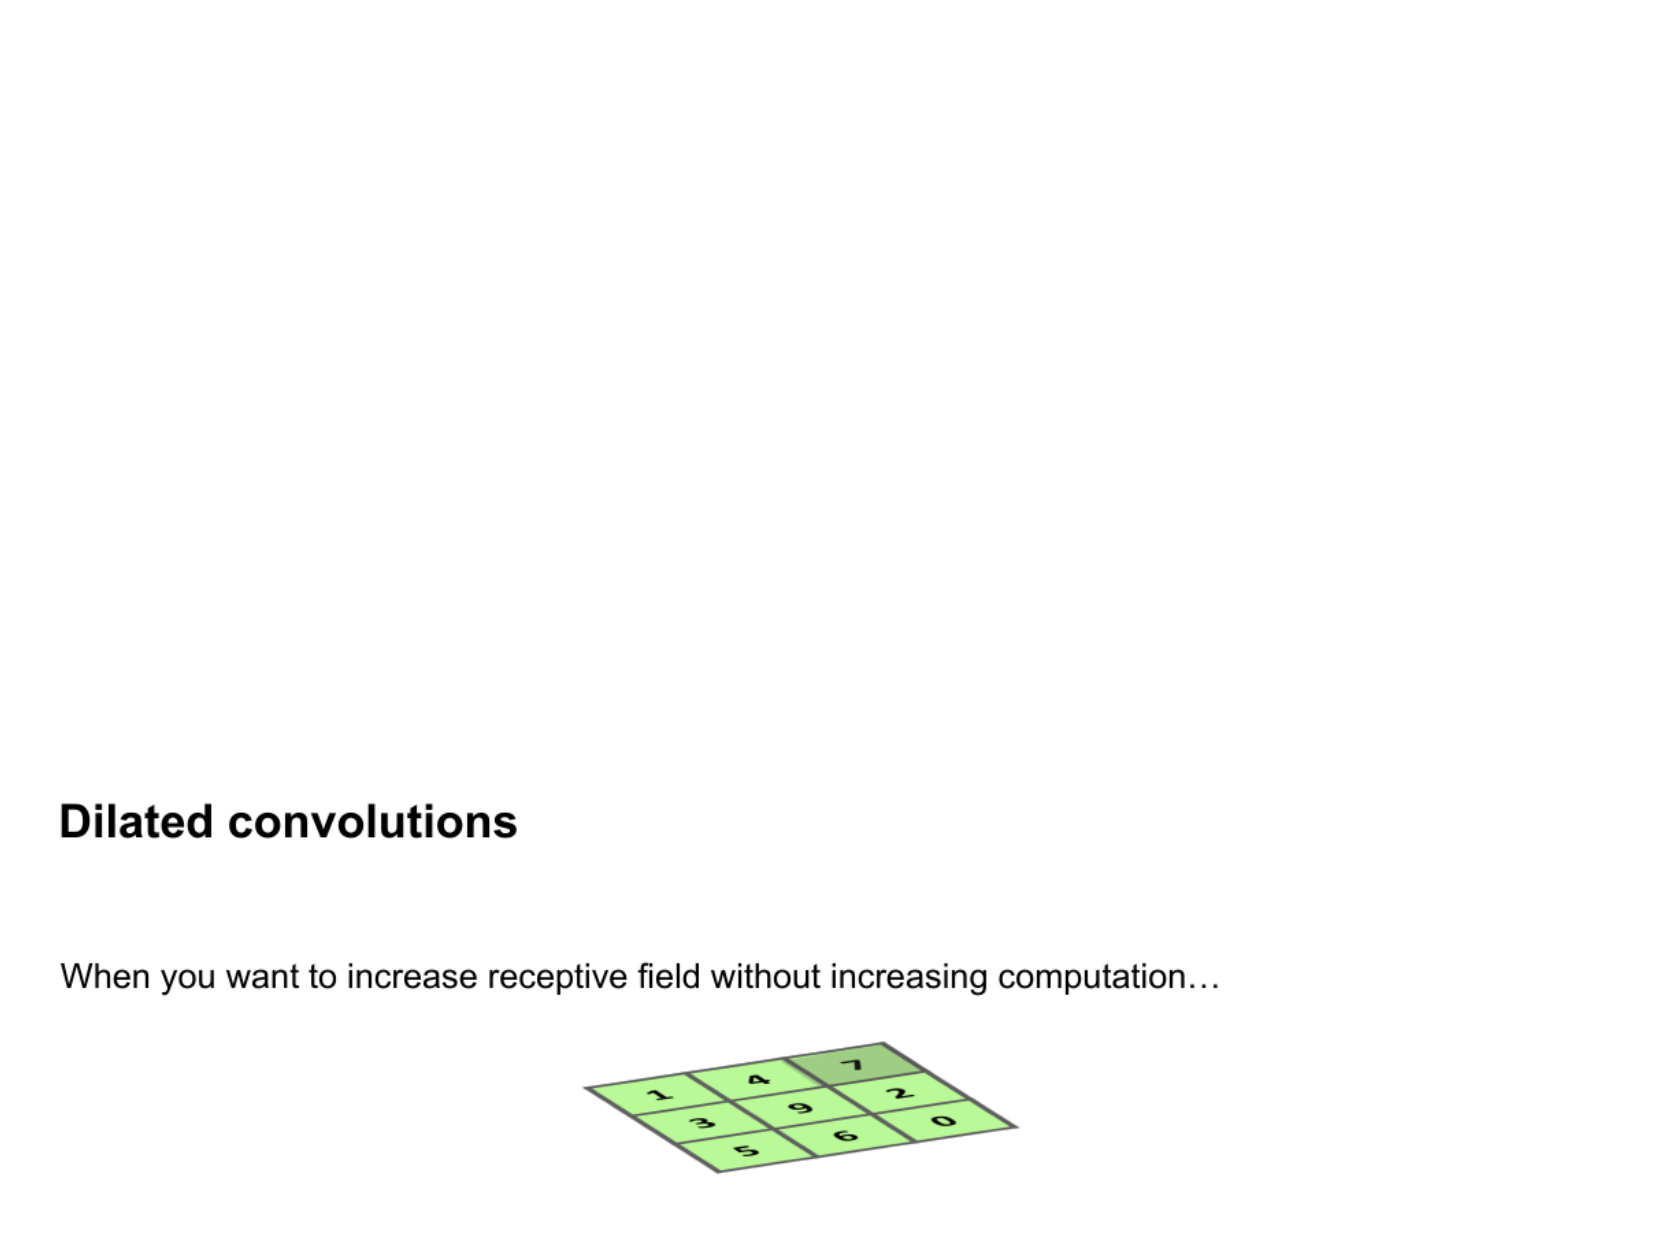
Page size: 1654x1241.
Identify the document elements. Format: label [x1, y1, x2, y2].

picture [2, 754, 1654, 1241]
